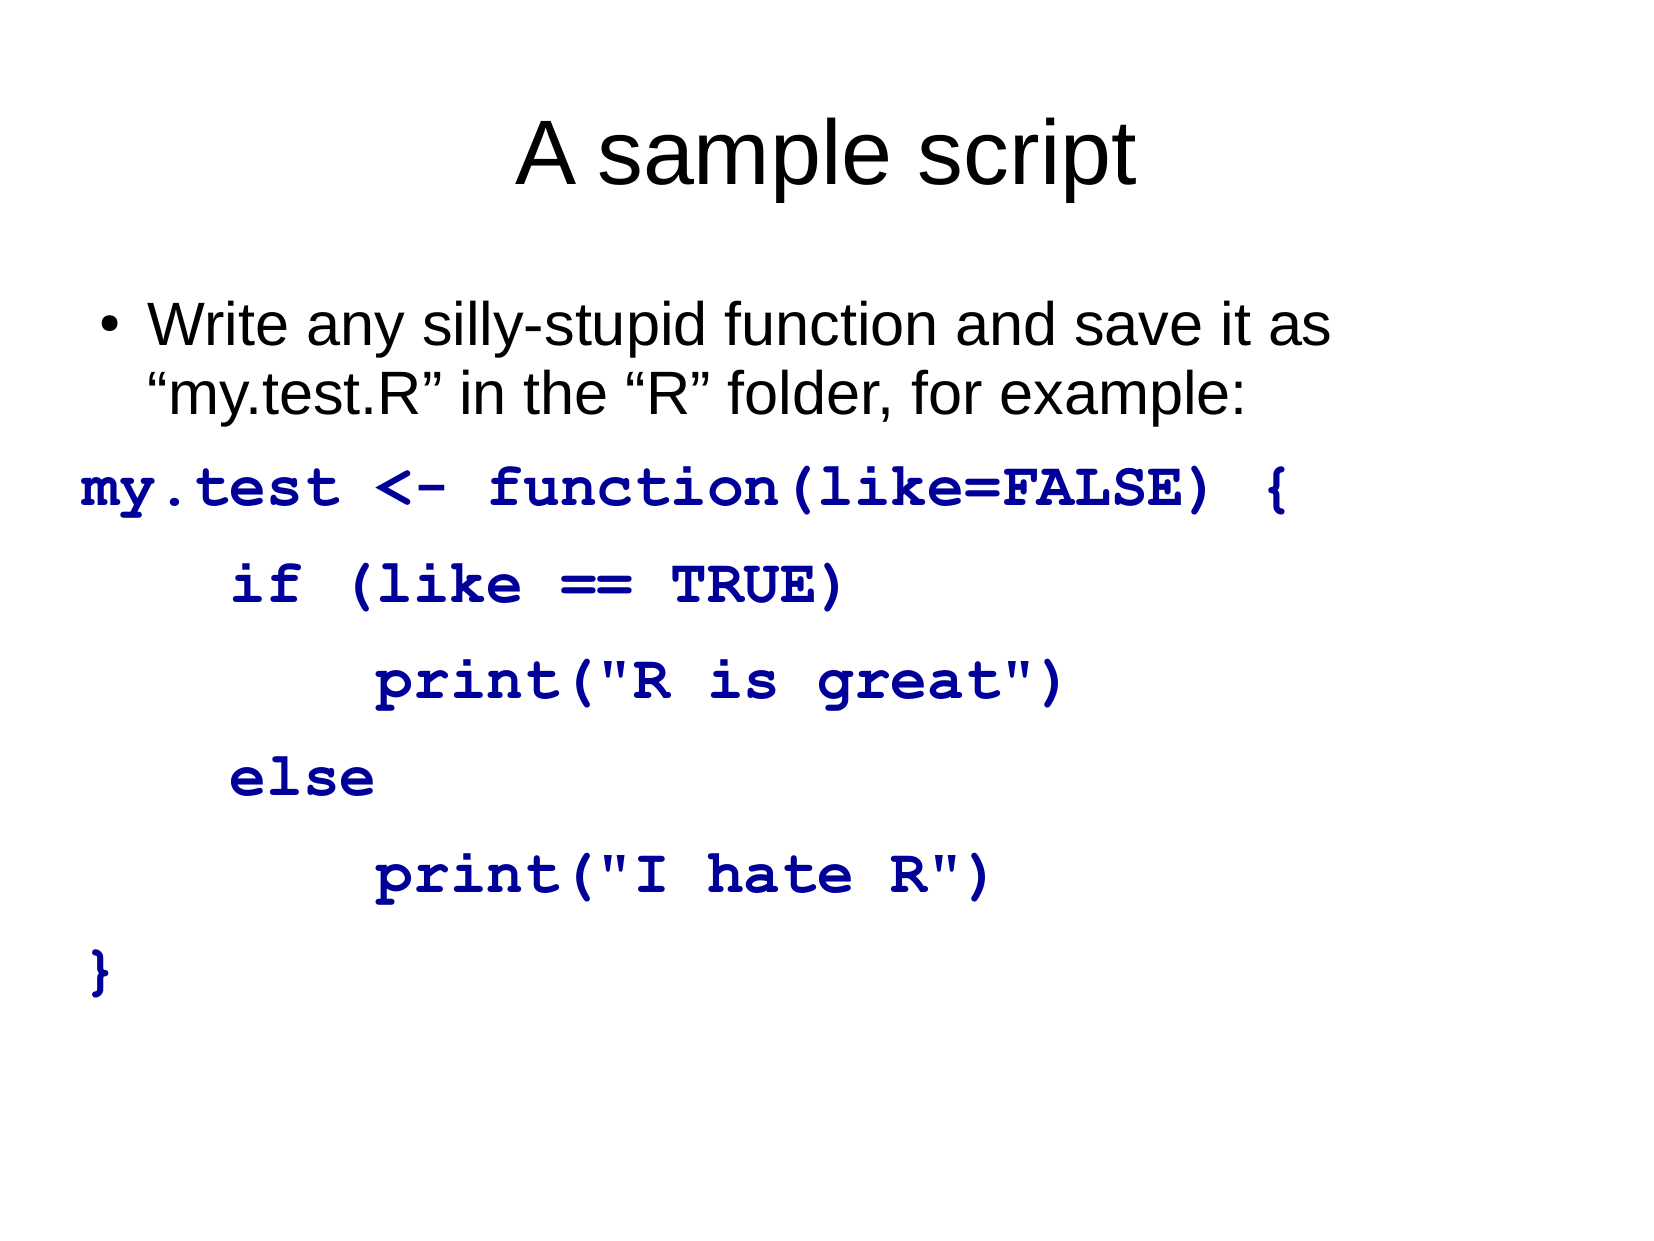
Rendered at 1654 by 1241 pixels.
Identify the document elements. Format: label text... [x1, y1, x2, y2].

title A sample script [82, 49, 1571, 257]
list Write any silly-stupid function and save it as “my.test.R” in the “R” folder, for example: my.test <- function(like=FALSE) { if (like == TRUE) print("R is great") else print("I hate R") } [82, 290, 1571, 1010]
